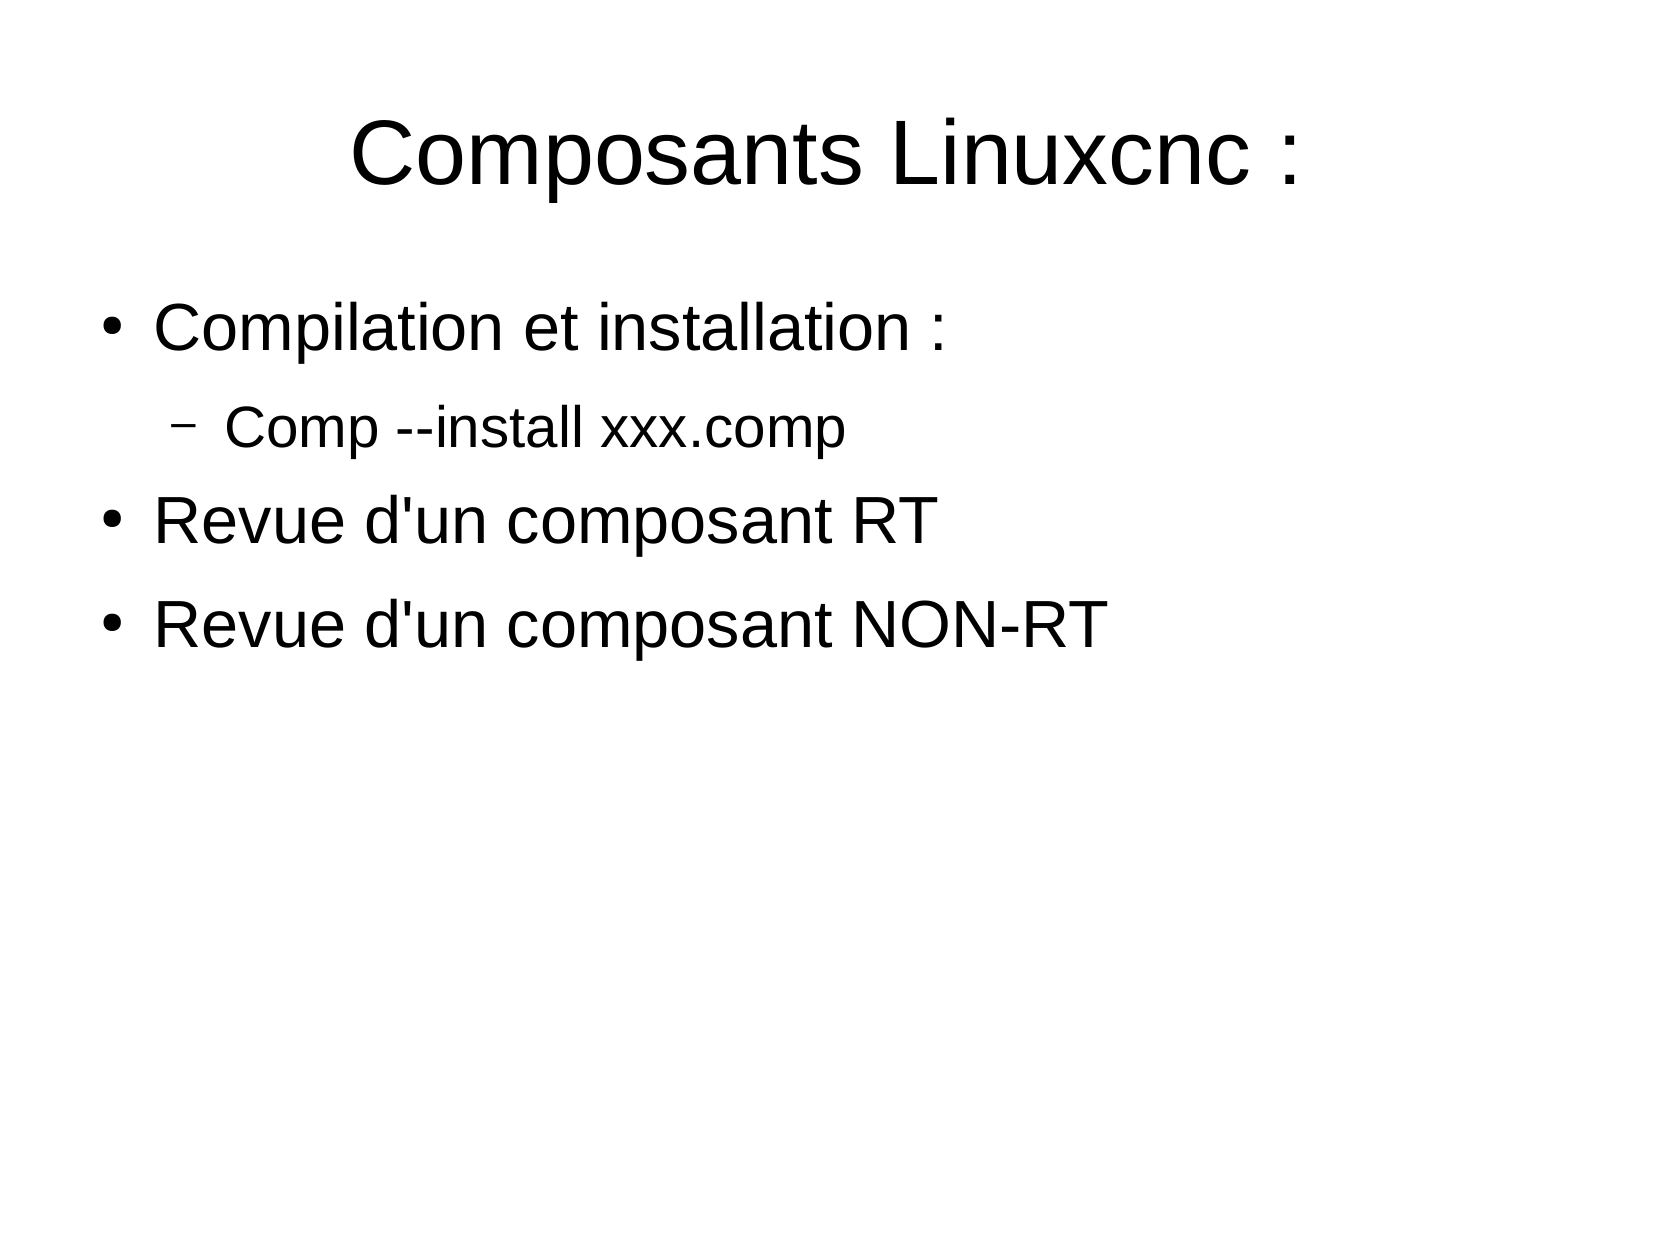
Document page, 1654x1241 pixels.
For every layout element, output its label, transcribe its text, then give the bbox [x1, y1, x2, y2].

list Compilation et installation : Comp --install xxx.comp Revue d'un composant RT Revue d'un composant NON-RT [82, 290, 1571, 1010]
title Composants Linuxcnc : [82, 49, 1571, 257]
